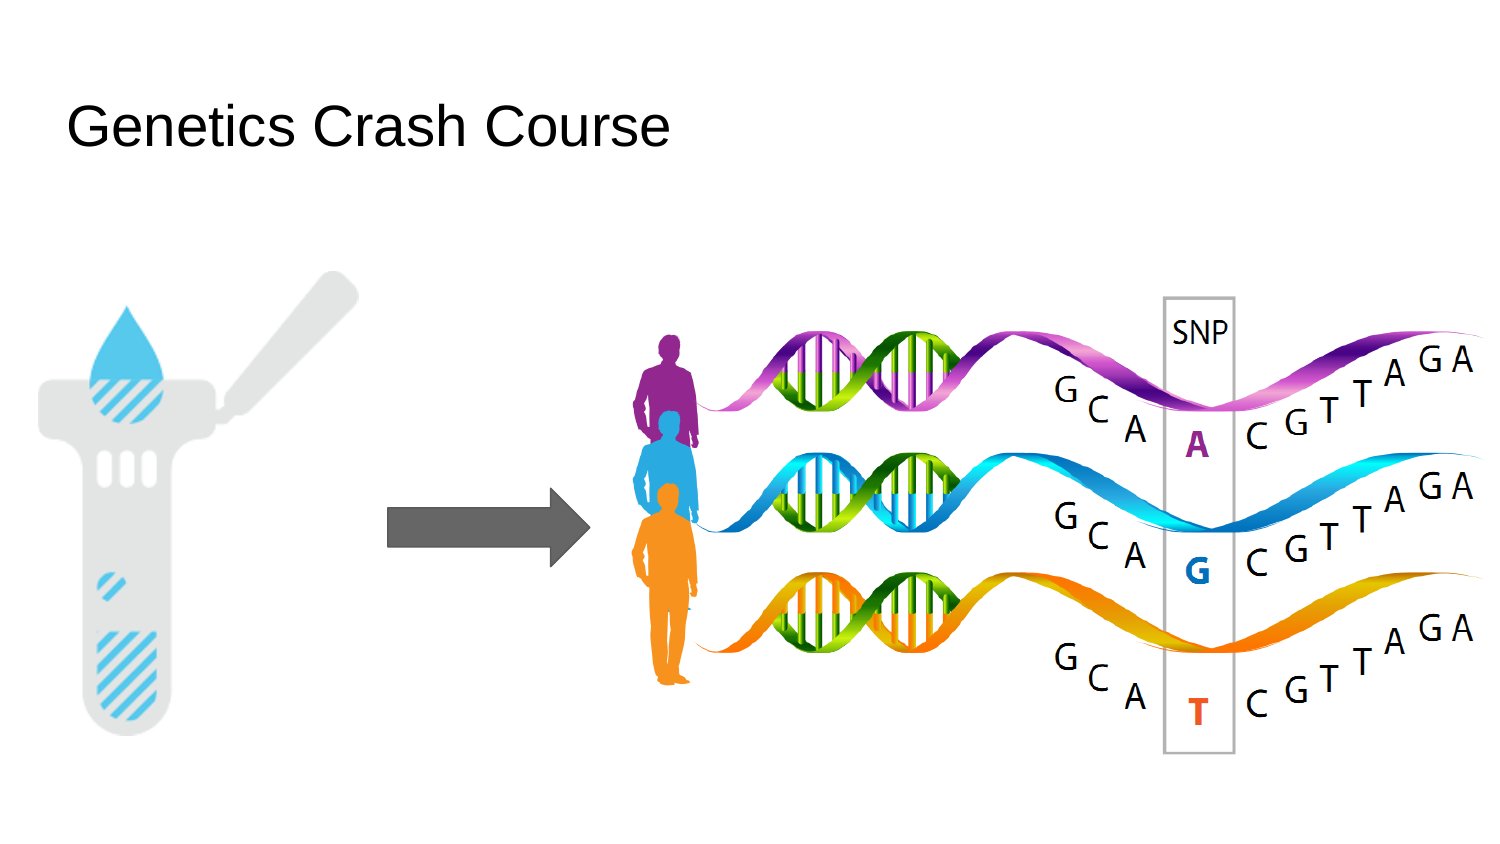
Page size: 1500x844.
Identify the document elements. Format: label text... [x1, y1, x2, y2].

picture [619, 291, 1500, 764]
picture [38, 271, 359, 736]
text_box [387, 488, 590, 567]
title Genetics Crash Course [51, 72, 1449, 167]
